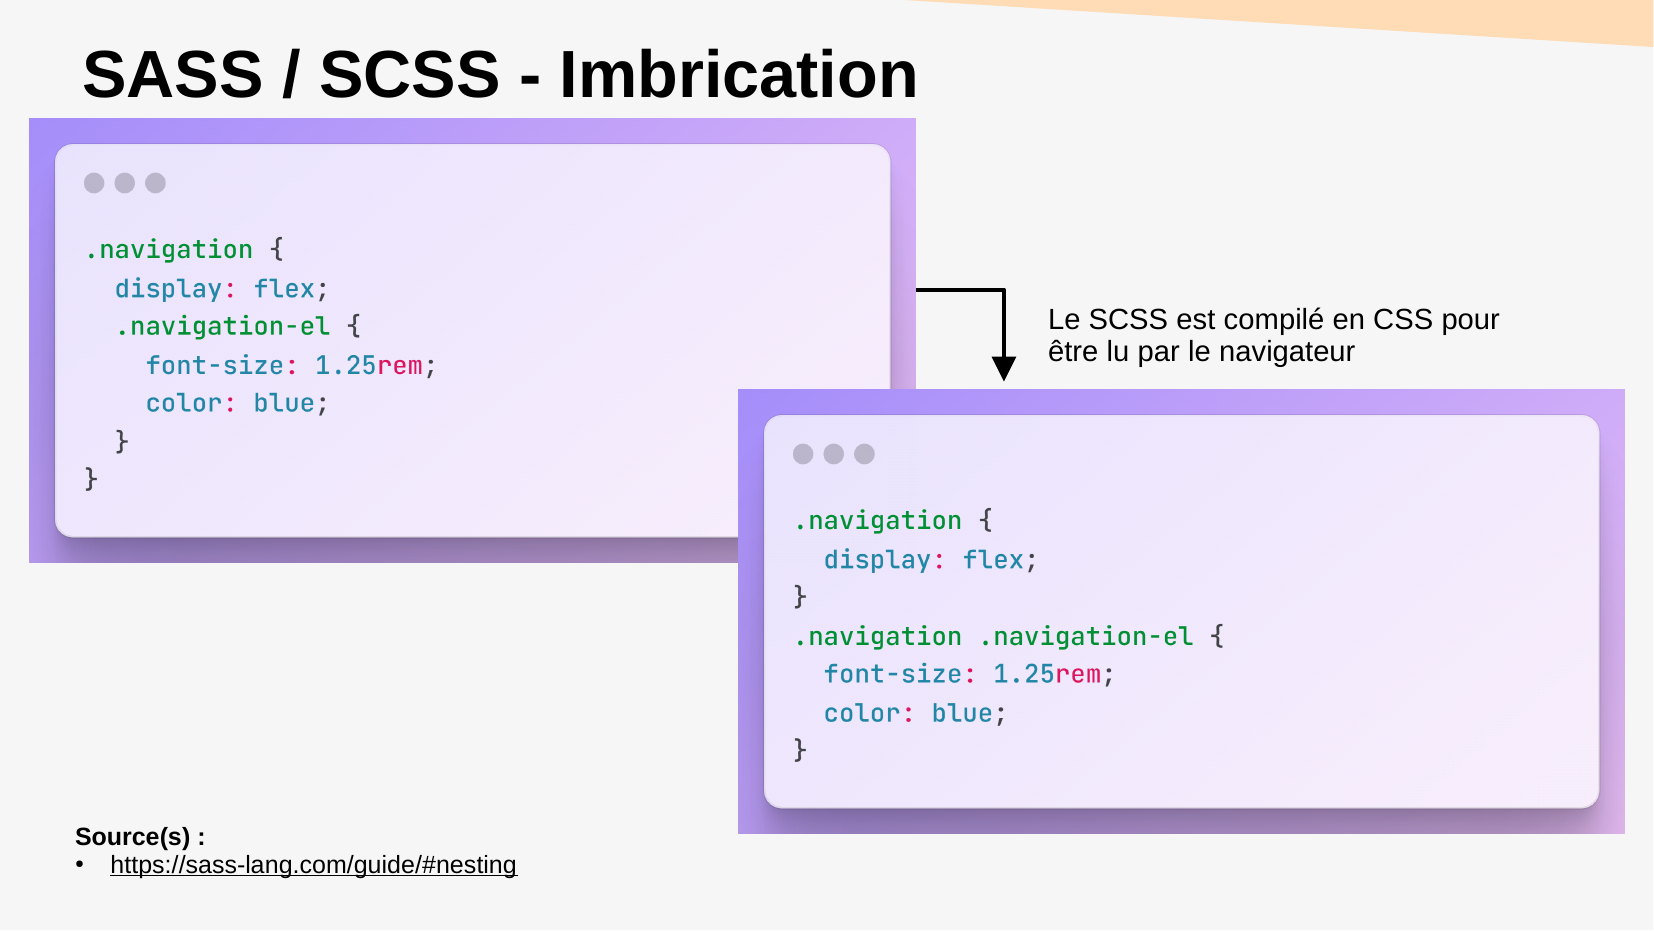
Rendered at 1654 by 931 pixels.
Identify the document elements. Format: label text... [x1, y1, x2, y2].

text_box [904, 0, 1654, 48]
picture [29, 118, 1625, 834]
title SASS / SCSS - Imbrication [82, 37, 1571, 114]
text_box Le SCSS est compilé en CSS pour être lu par le navigateur [1033, 295, 1565, 384]
text_box Source(s) : https://sass-lang.com/guide/#nesting [60, 815, 1546, 929]
